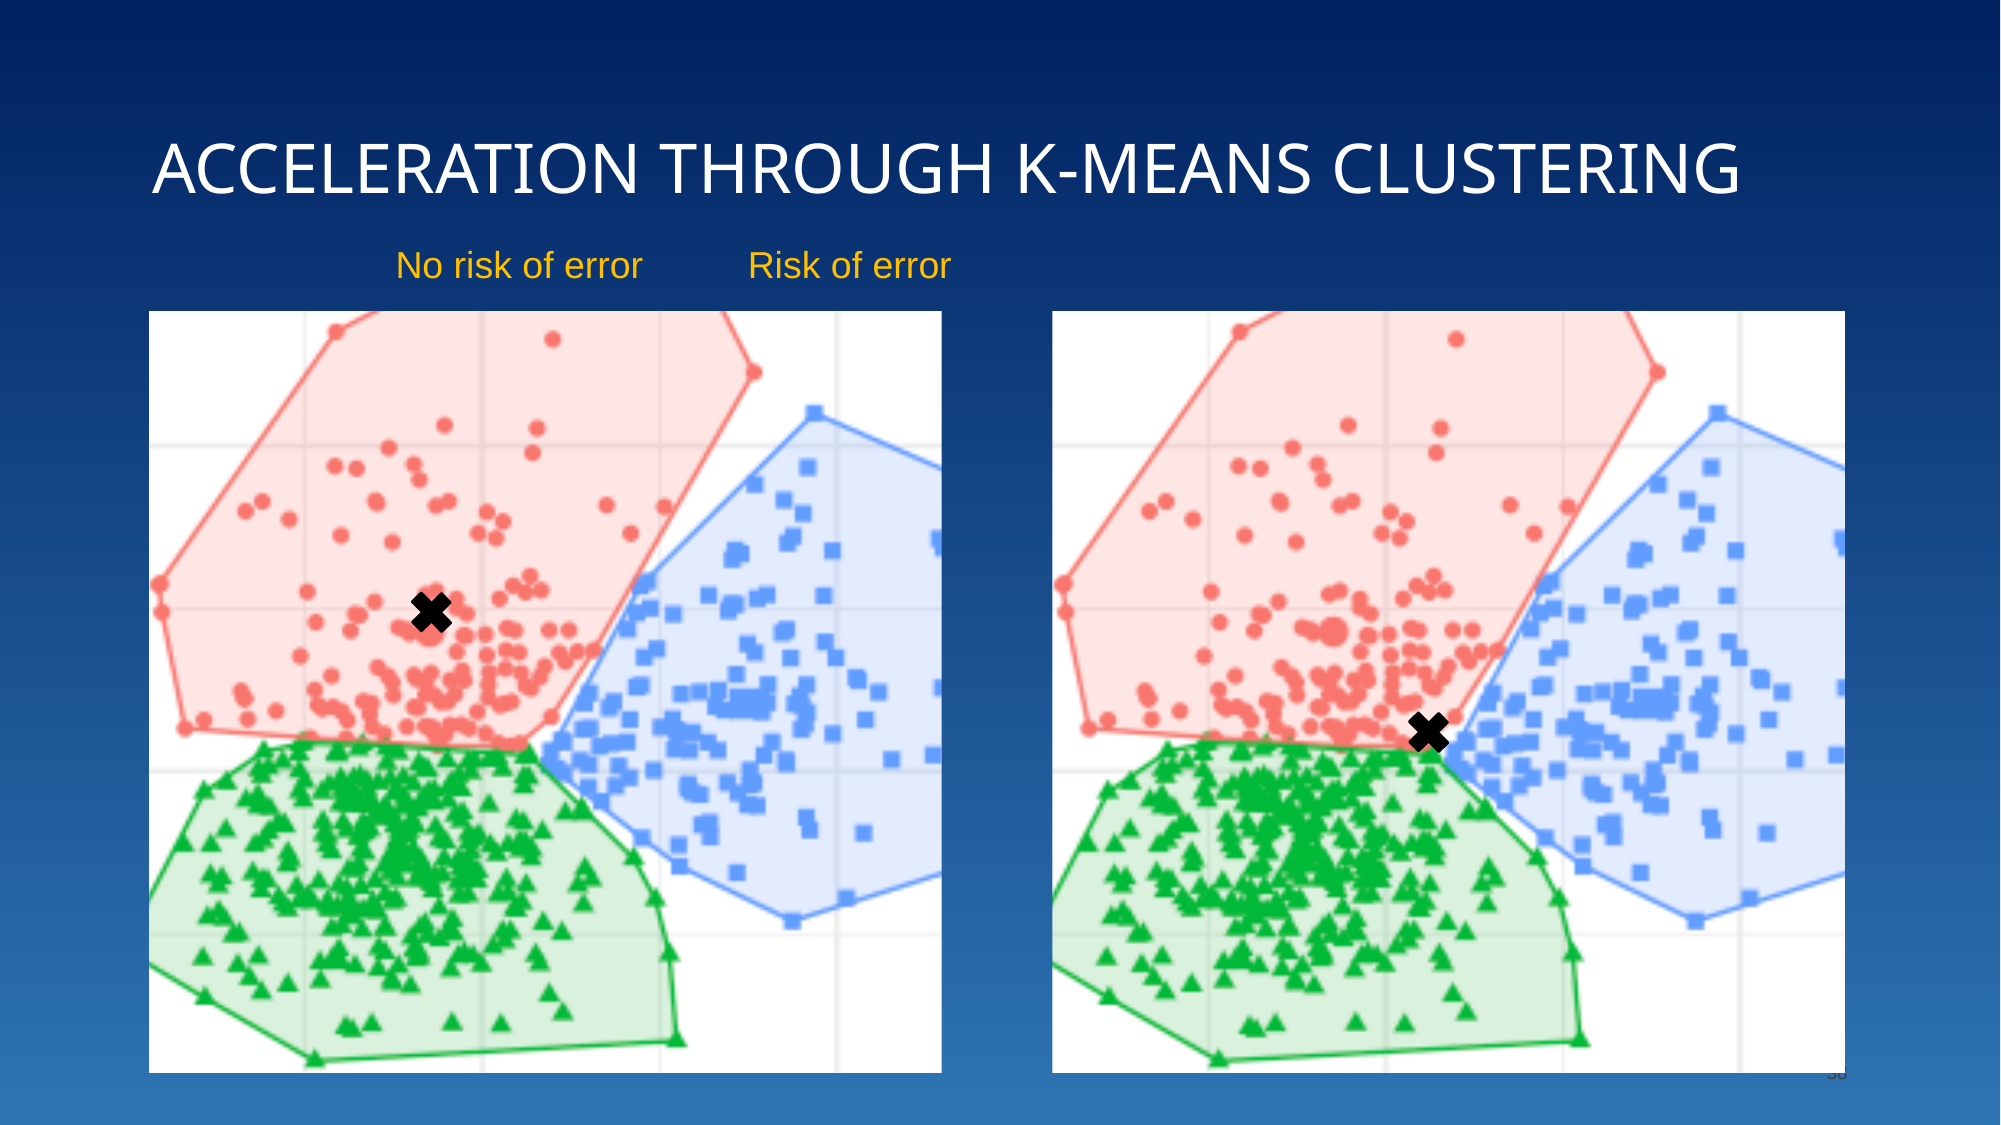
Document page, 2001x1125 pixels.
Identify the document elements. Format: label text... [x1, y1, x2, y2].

picture [1052, 311, 1845, 1073]
text_box No risk of error Risk of error [380, 237, 1620, 298]
text_box [1408, 712, 1449, 752]
title ACCELERATION THROUGH K-MEANS CLUSTERING [137, 59, 1863, 278]
picture [149, 311, 942, 1073]
text_box [411, 592, 452, 633]
slide_number 38 [1412, 1042, 1863, 1103]
